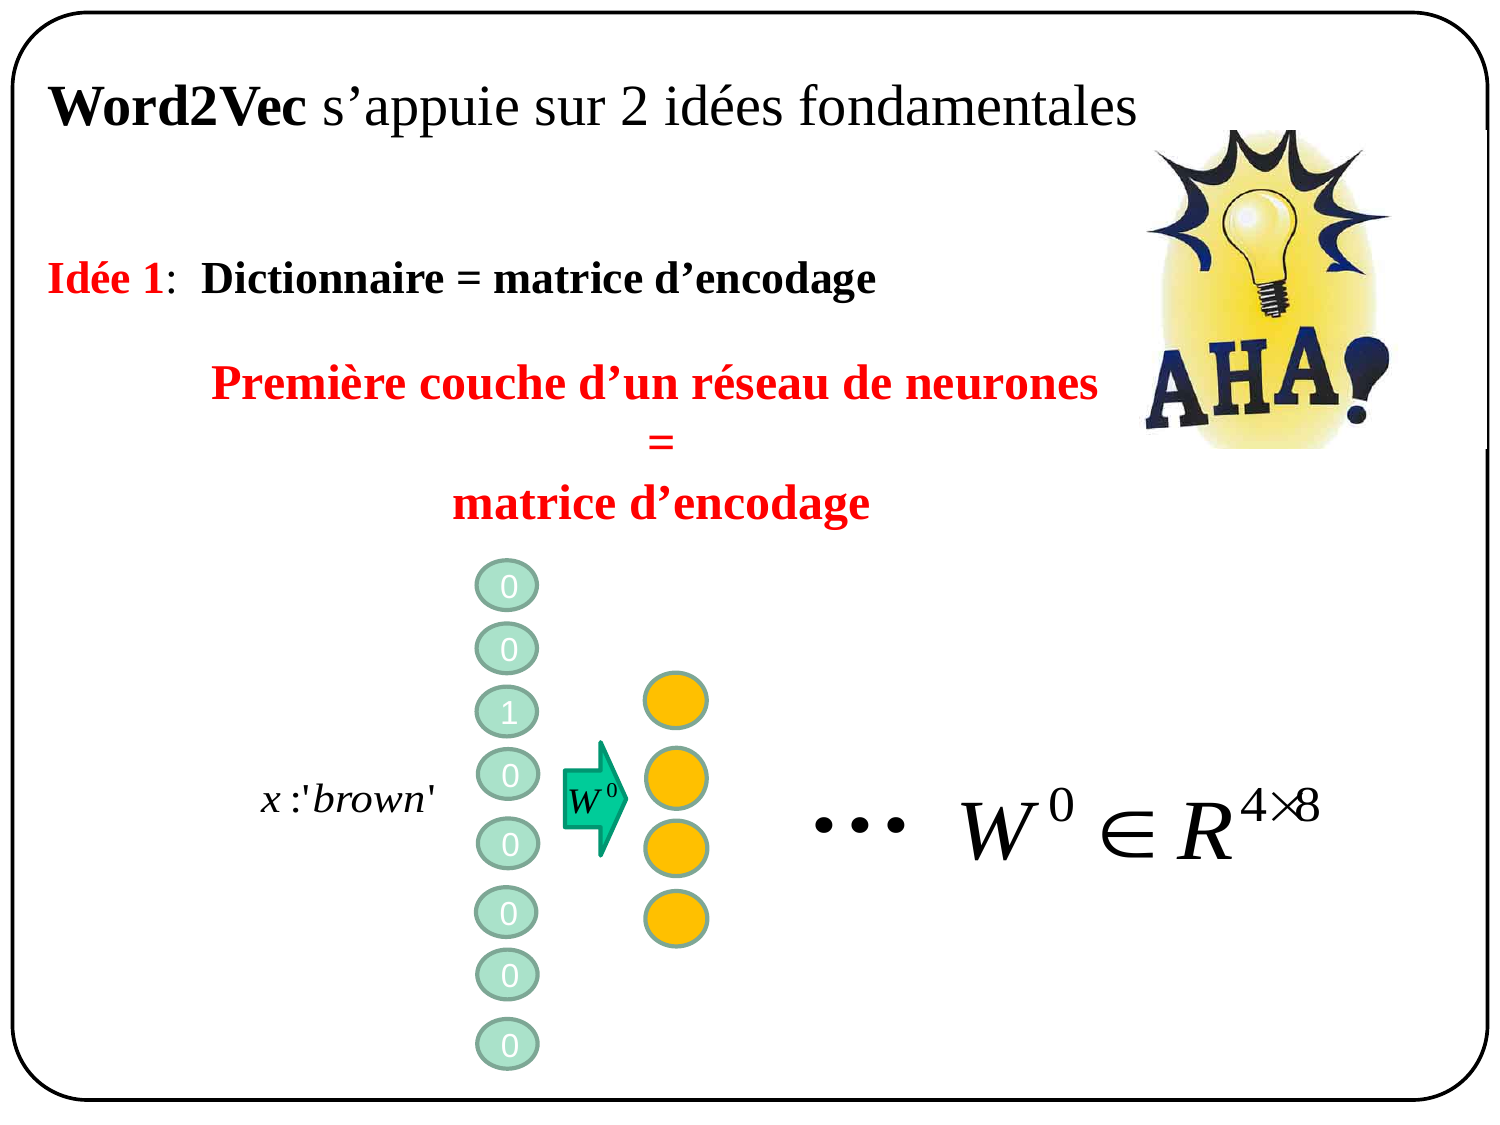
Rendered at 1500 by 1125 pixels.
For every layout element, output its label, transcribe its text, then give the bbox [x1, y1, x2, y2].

picture [1048, 310, 1487, 449]
text_box 0 [476, 623, 537, 674]
chart [793, 798, 927, 867]
text_box 0 [475, 887, 537, 937]
text_box Première couche d’un réseau de neurones = matrice d’encodage [196, 342, 1127, 538]
text_box [645, 820, 708, 877]
text_box 0 [477, 818, 539, 869]
chart [564, 775, 624, 825]
picture [950, 766, 1336, 882]
text_box [644, 672, 707, 729]
text_box [645, 890, 708, 947]
text_box Word2Vec s’appuie sur 2 idées fondamentales Idée 1: Dictionnaire = matrice d’encodage [32, 59, 1487, 310]
chart [253, 775, 444, 825]
text_box 1 [476, 686, 537, 737]
picture [564, 774, 623, 823]
picture [252, 774, 442, 823]
text_box 0 [477, 749, 539, 799]
text_box [646, 747, 707, 809]
picture [793, 797, 926, 865]
text_box 0 [476, 560, 537, 611]
text_box 0 [477, 1018, 538, 1069]
text_box 0 [477, 949, 538, 1000]
